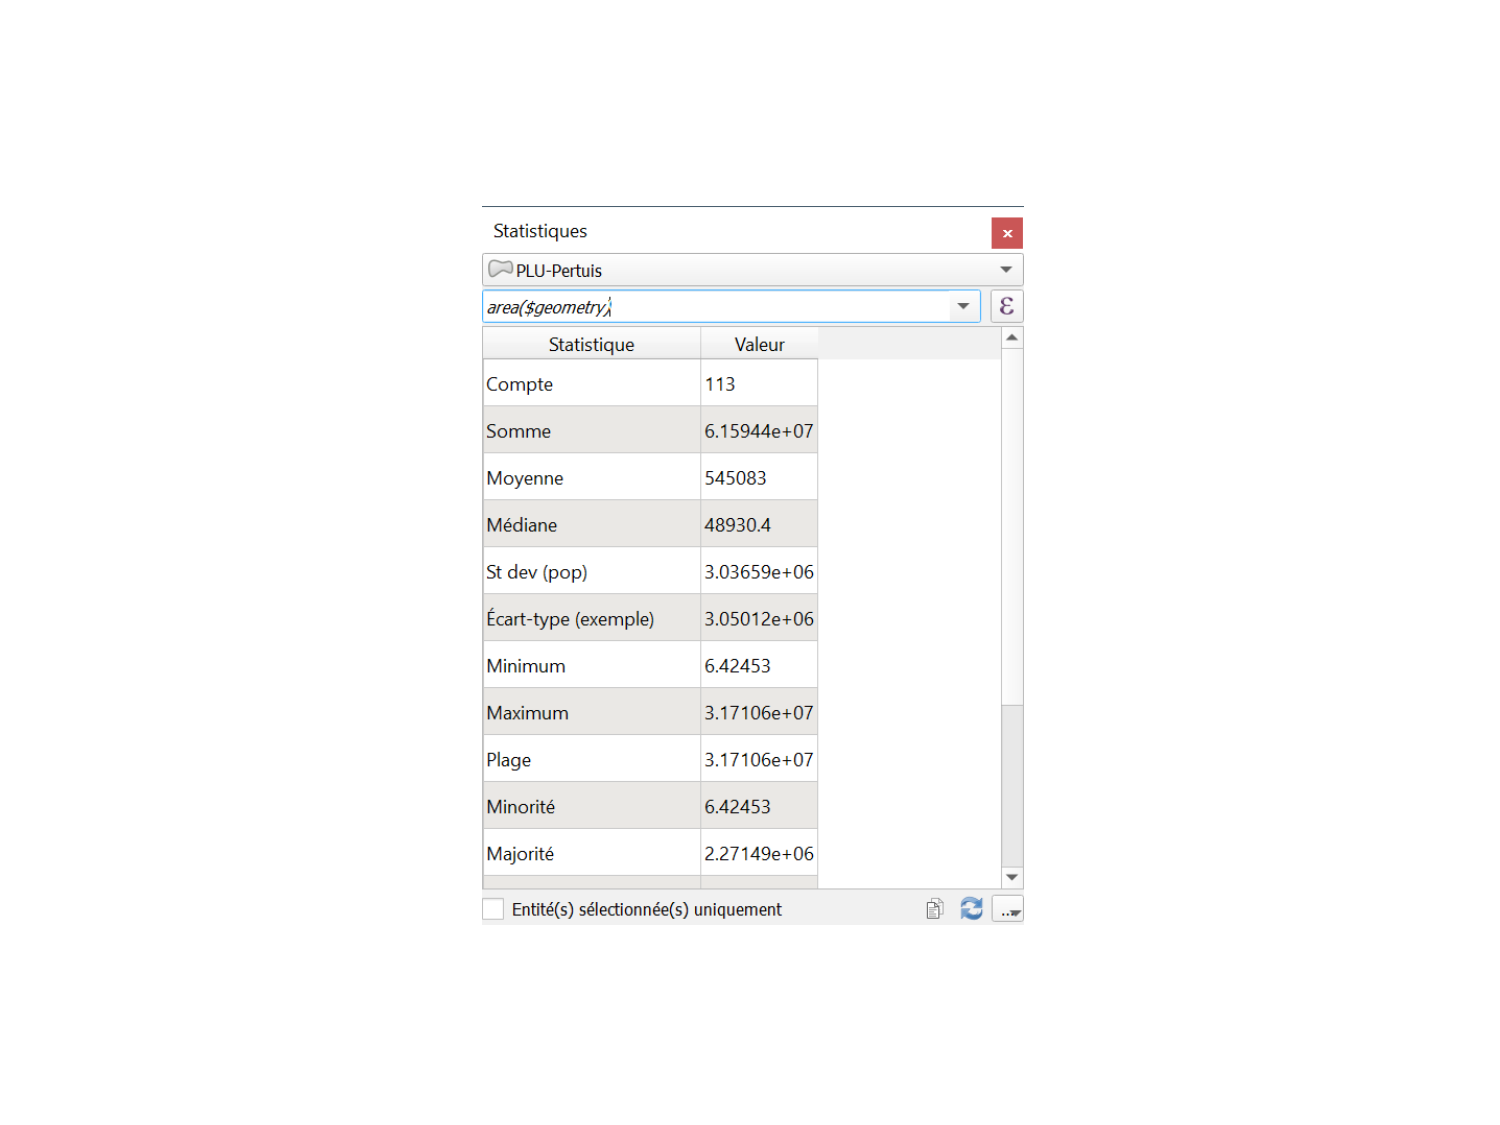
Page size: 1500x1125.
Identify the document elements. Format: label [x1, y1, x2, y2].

picture [482, 206, 1024, 925]
